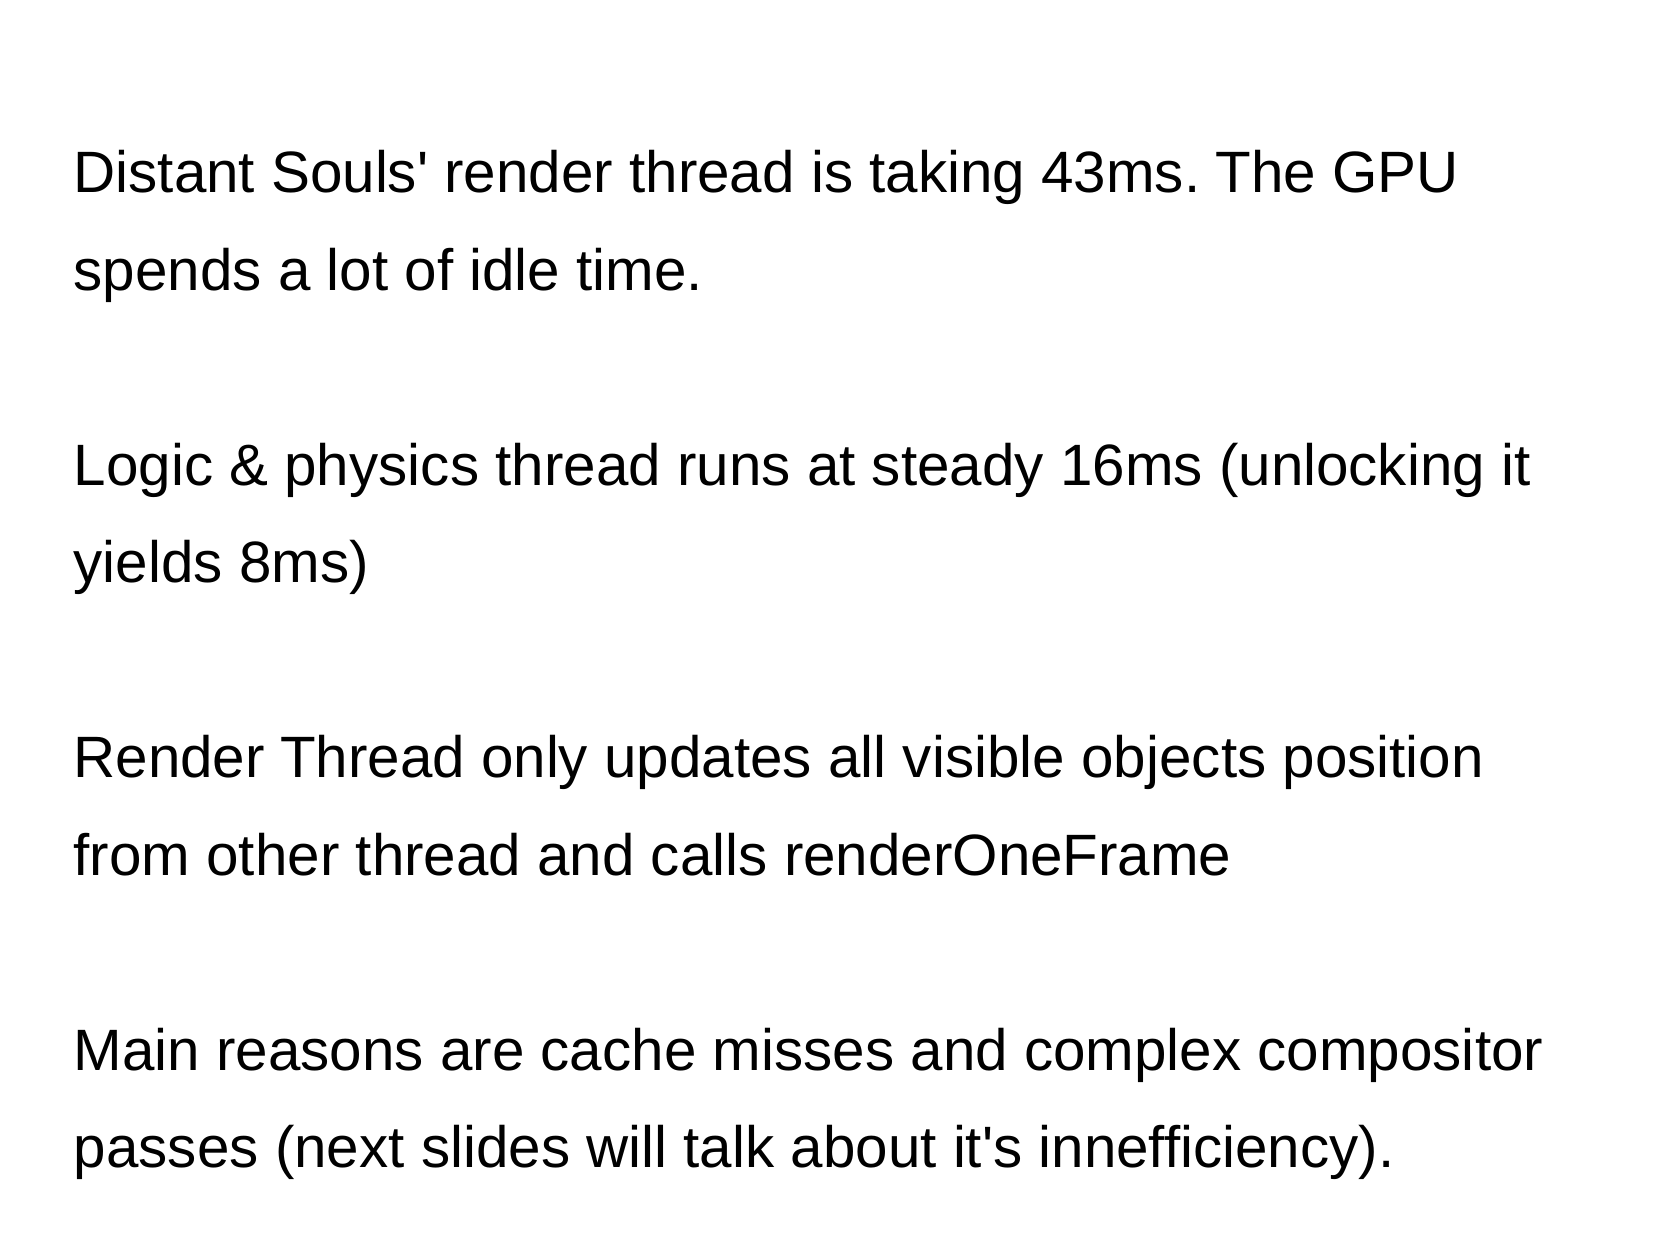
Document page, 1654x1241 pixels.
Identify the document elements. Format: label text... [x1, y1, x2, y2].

text_box Distant Souls' render thread is taking 43ms. The GPU spends a lot of idle time. Logic & physics thread runs at steady 16ms (unlocking it yields 8ms) Render Thread only updates all visible objects position from other thread and calls renderOneFrame Main reasons are cache misses and complex compositor passes (next slides will talk about it's innefficiency). [59, 100, 1595, 1152]
